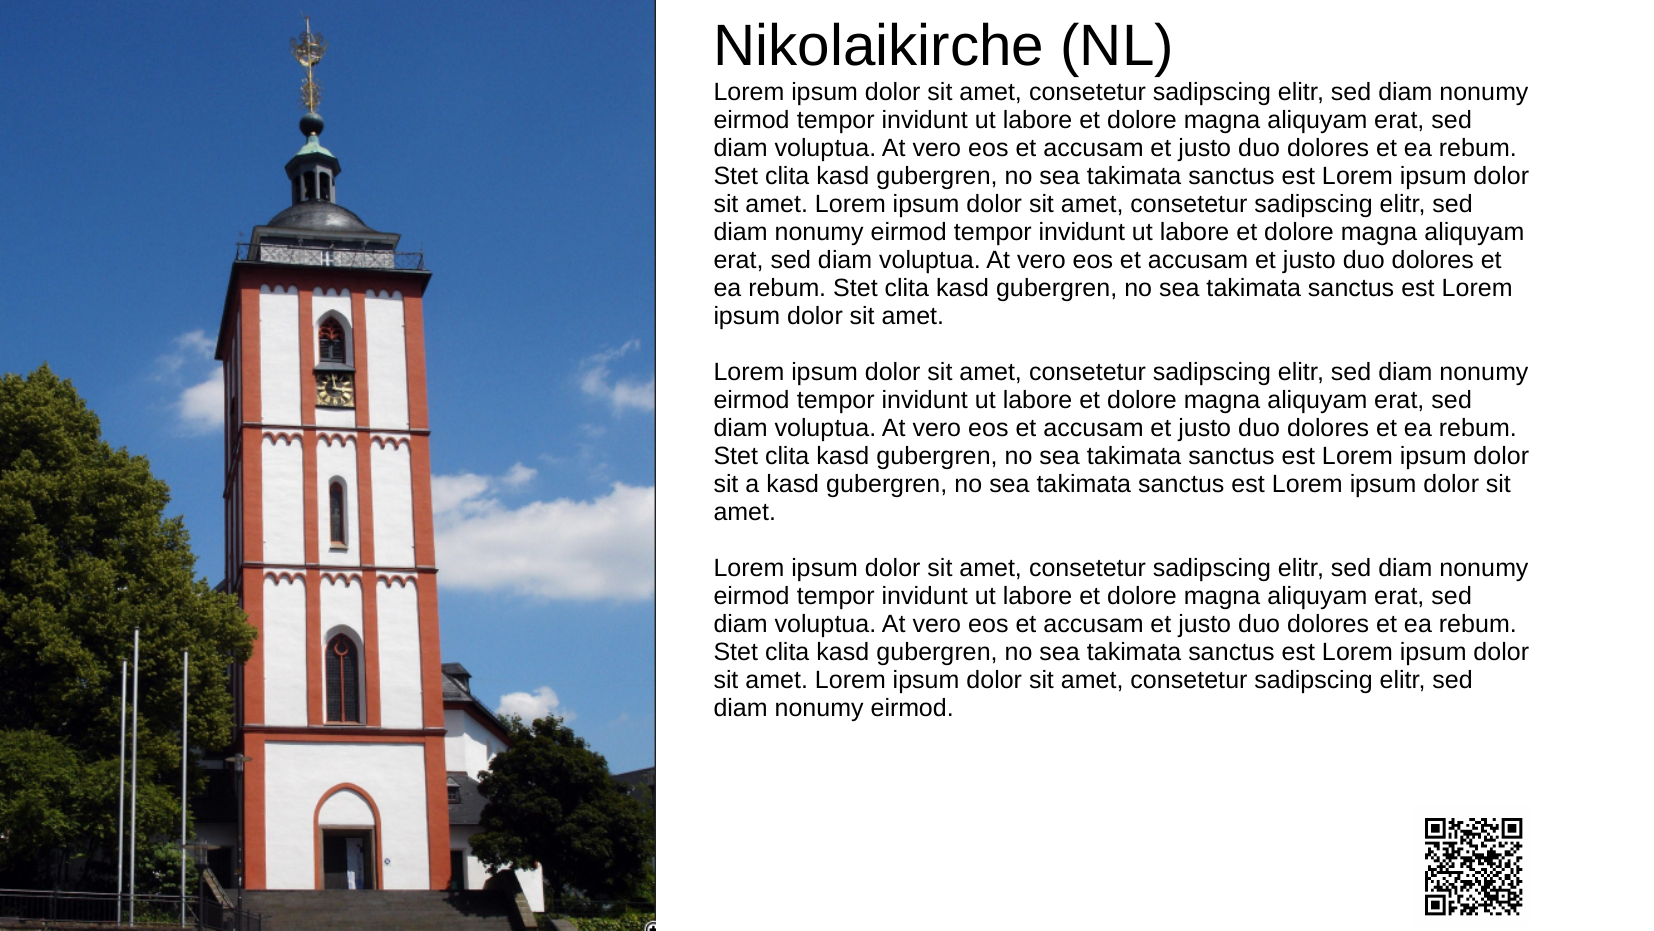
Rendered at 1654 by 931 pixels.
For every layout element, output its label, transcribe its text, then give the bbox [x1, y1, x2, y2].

picture [0, 0, 656, 931]
title Nikolaikirche (NL) Lorem ipsum dolor sit amet, consetetur sadipscing elitr, sed diam nonumy eirmod tempor invidunt ut labore et dolore magna aliquyam erat, sed diam voluptua. At vero eos et accusam et justo duo dolores et ea rebum. Stet clita kasd gubergren, no sea takimata sanctus est Lorem ipsum dolor sit amet. Lorem ipsum dolor sit amet, consetetur sadipscing elitr, sed diam nonumy eirmod tempor invidunt ut labore et dolore magna aliquyam erat, sed diam voluptua. At vero eos et accusam et justo duo dolores et ea rebum. Stet clita kasd gubergren, no sea takimata sanctus est Lorem ipsum dolor sit amet. Lorem ipsum dolor sit amet, consetetur sadipscing elitr, sed diam nonumy eirmod tempor invidunt ut labore et dolore magna aliquyam erat, sed diam voluptua. At vero eos et accusam et justo duo dolores et ea rebum. Stet clita kasd gubergren, no sea takimata sanctus est Lorem ipsum dolor sit a kasd gubergren, no sea takimata sanctus est Lorem ipsum dolor sit amet. Lorem ipsum dolor sit amet, consetetur sadipscing elitr, sed diam nonumy eirmod tempor invidunt ut labore et dolore magna aliquyam erat, sed diam voluptua. At vero eos et accusam et justo duo dolores et ea rebum. Stet clita kasd gubergren, no sea takimata sanctus est Lorem ipsum dolor sit amet. Lorem ipsum dolor sit amet, consetetur sadipscing elitr, sed diam nonumy eirmod. [713, 0, 1535, 764]
picture [1413, 806, 1534, 927]
